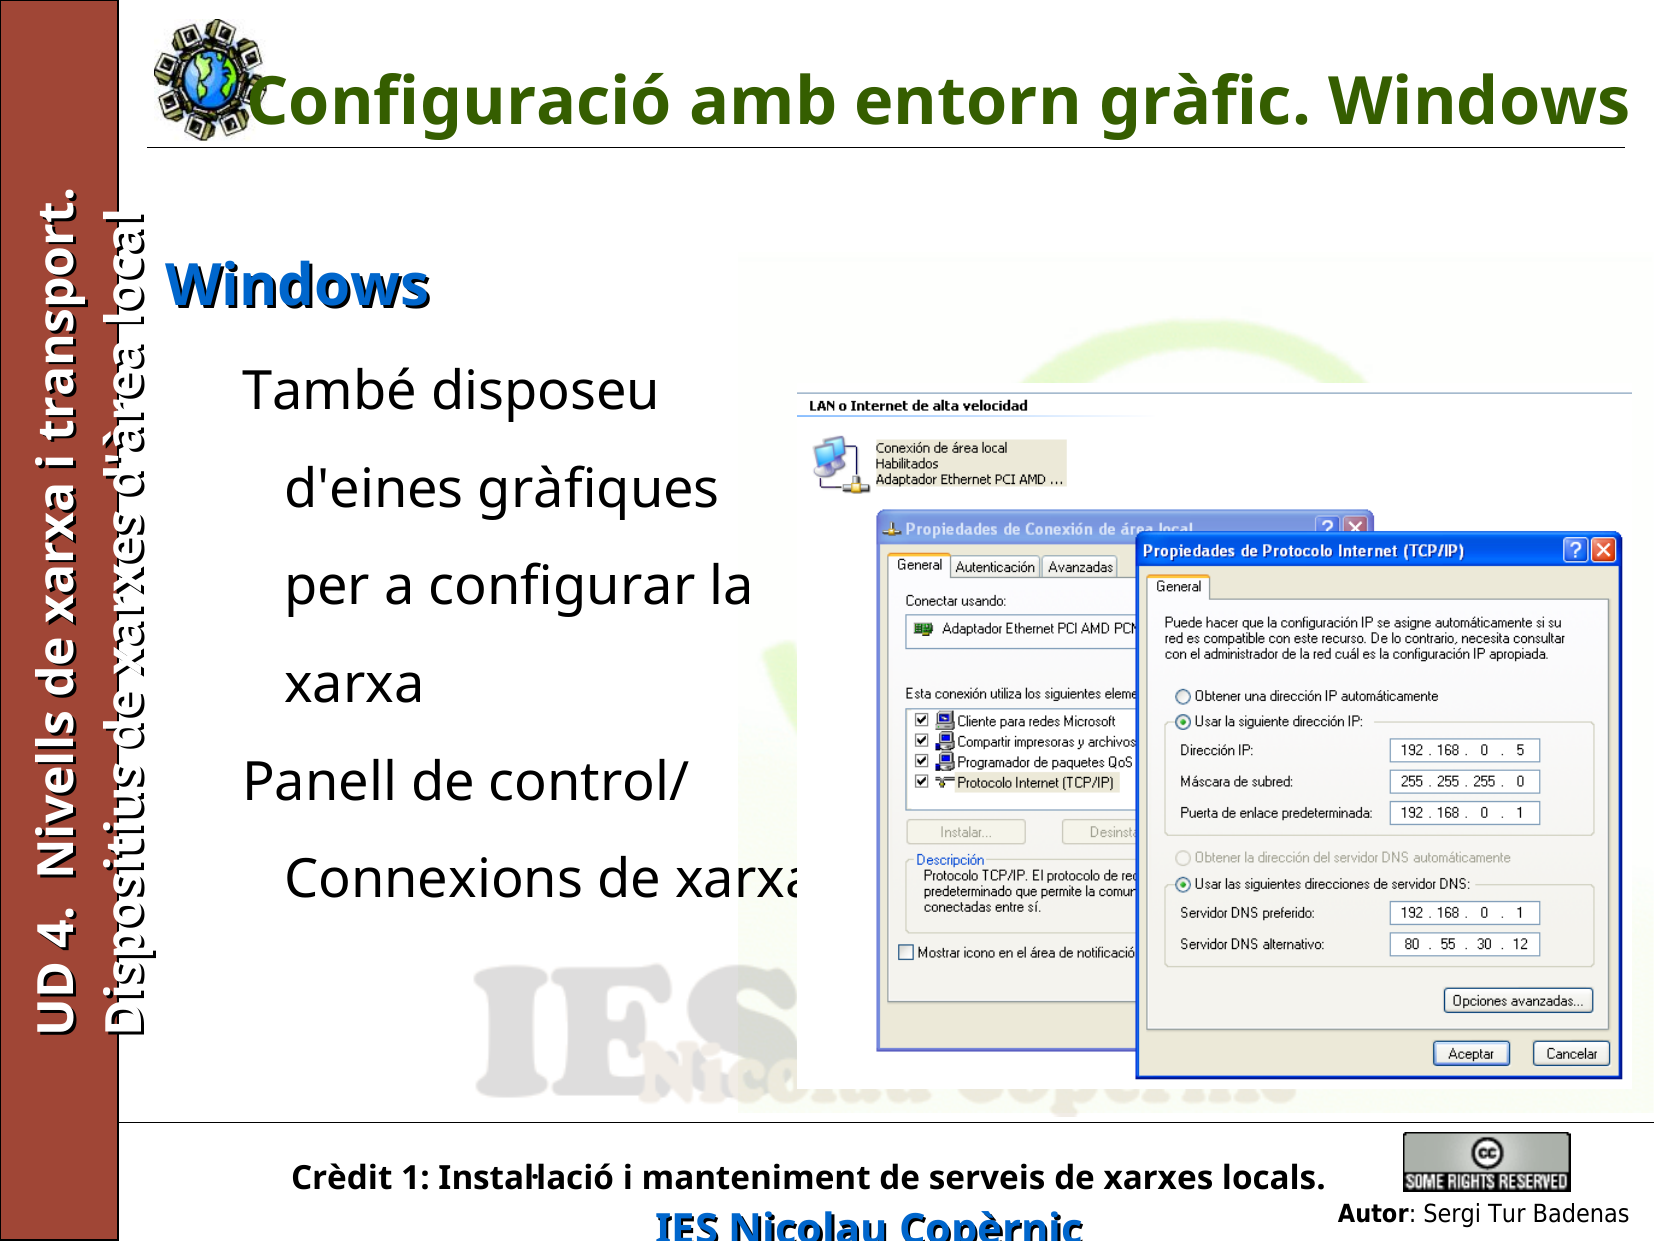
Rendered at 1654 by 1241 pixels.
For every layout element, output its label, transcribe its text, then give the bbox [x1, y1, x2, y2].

picture [154, 19, 268, 142]
picture [466, 252, 1654, 1117]
list Windows També disposeu d'eines gràfiques per a configurar la xarxa Panell de control/ Connexions de xarxa [147, 242, 1636, 1078]
picture [1403, 1132, 1571, 1192]
title Configuració amb entorn gràfic. Windows [212, 56, 1654, 141]
